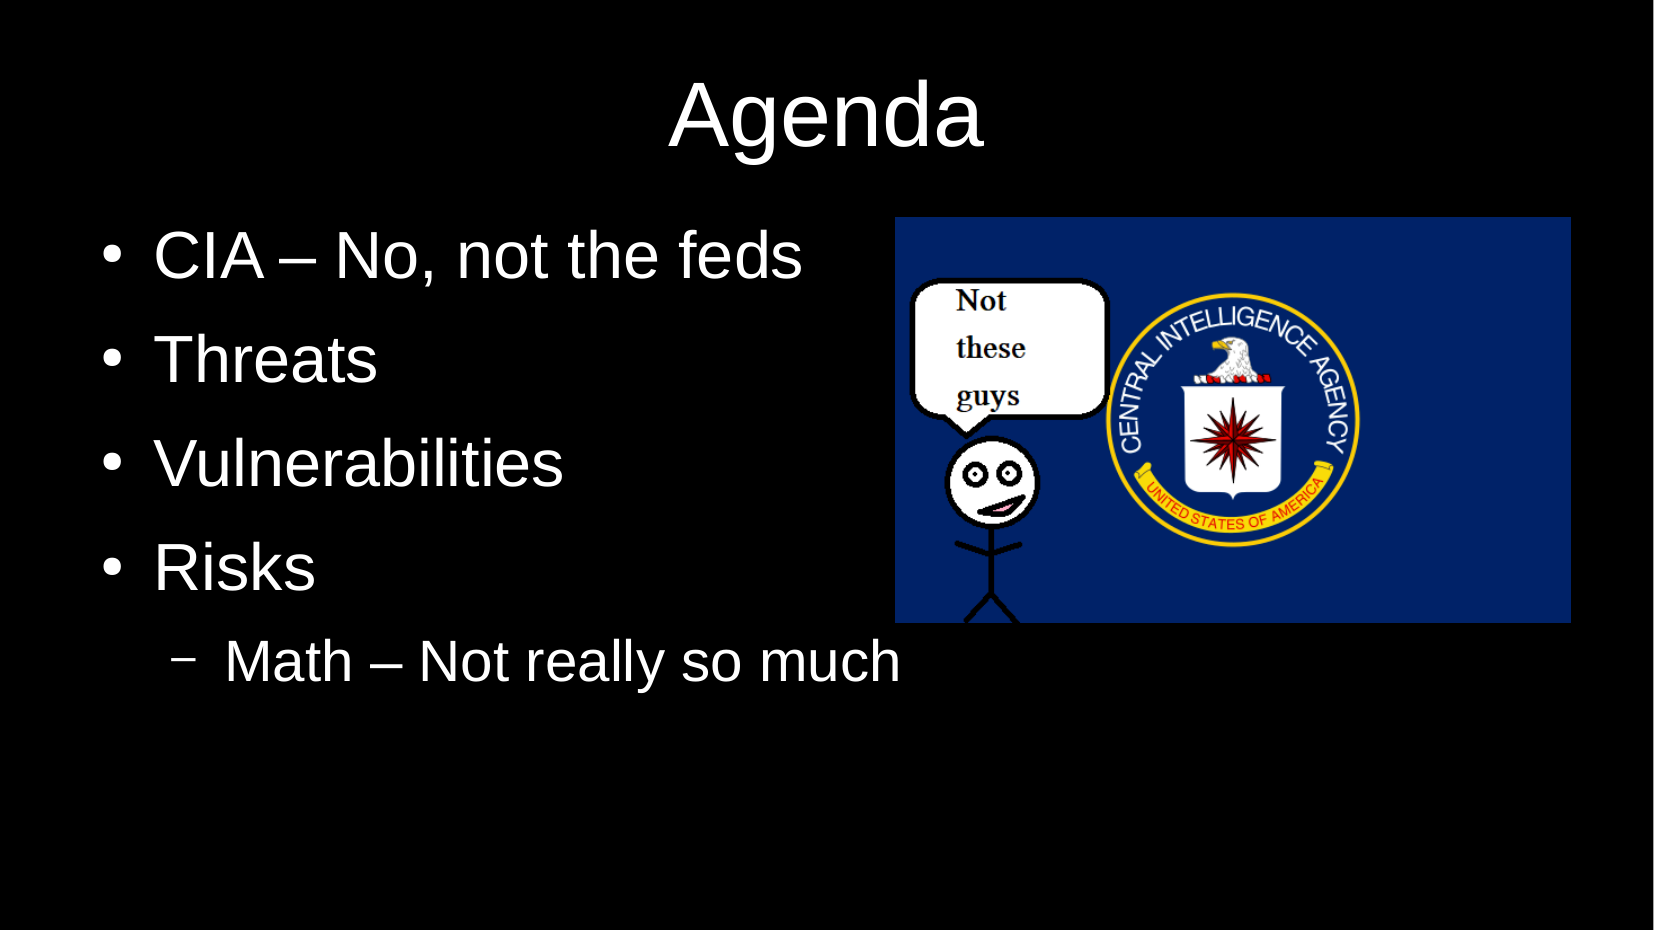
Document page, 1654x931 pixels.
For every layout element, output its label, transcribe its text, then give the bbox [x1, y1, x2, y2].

title Agenda [82, 37, 1571, 193]
list CIA – No, not the feds Threats Vulnerabilities Risks Math – Not really so much [82, 217, 1571, 901]
picture [895, 217, 1571, 623]
